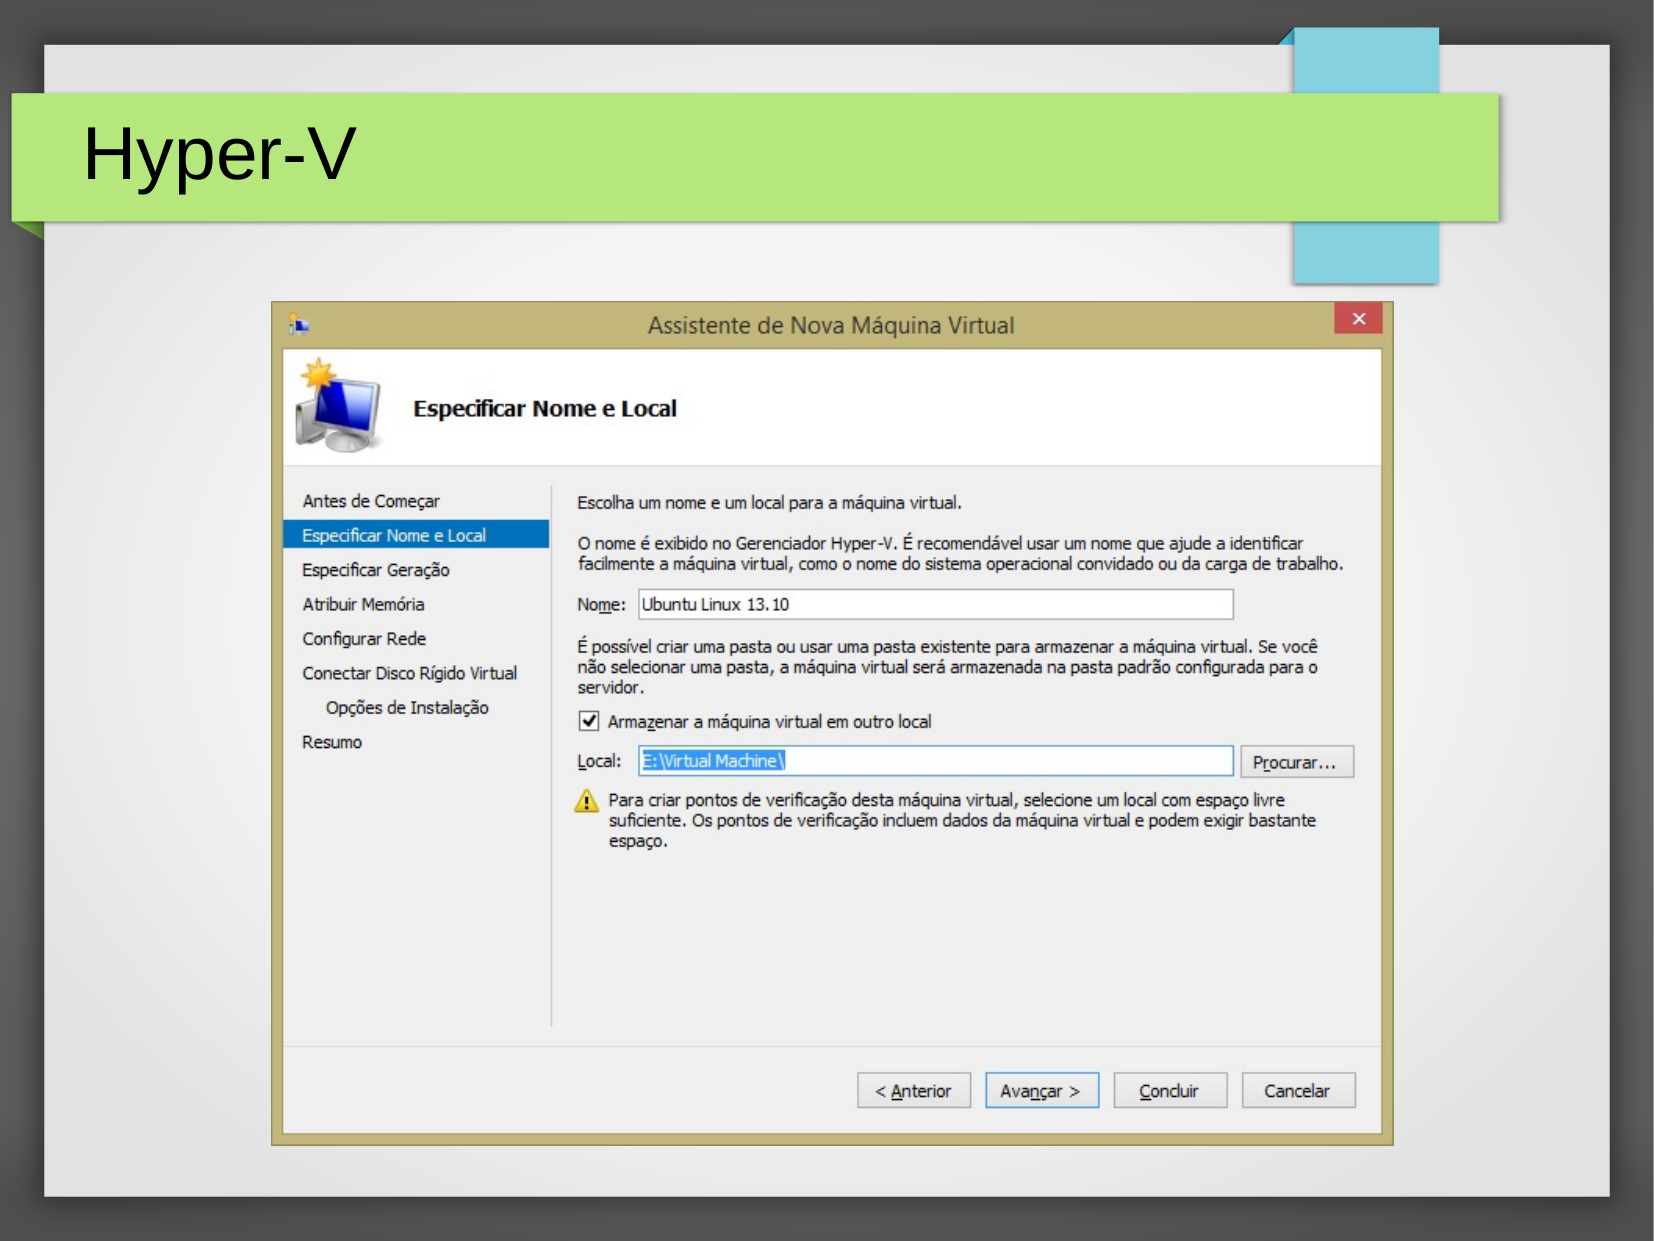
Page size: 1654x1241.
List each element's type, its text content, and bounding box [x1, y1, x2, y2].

title Hyper-V [82, 94, 1264, 213]
picture [0, 0, 1654, 1241]
